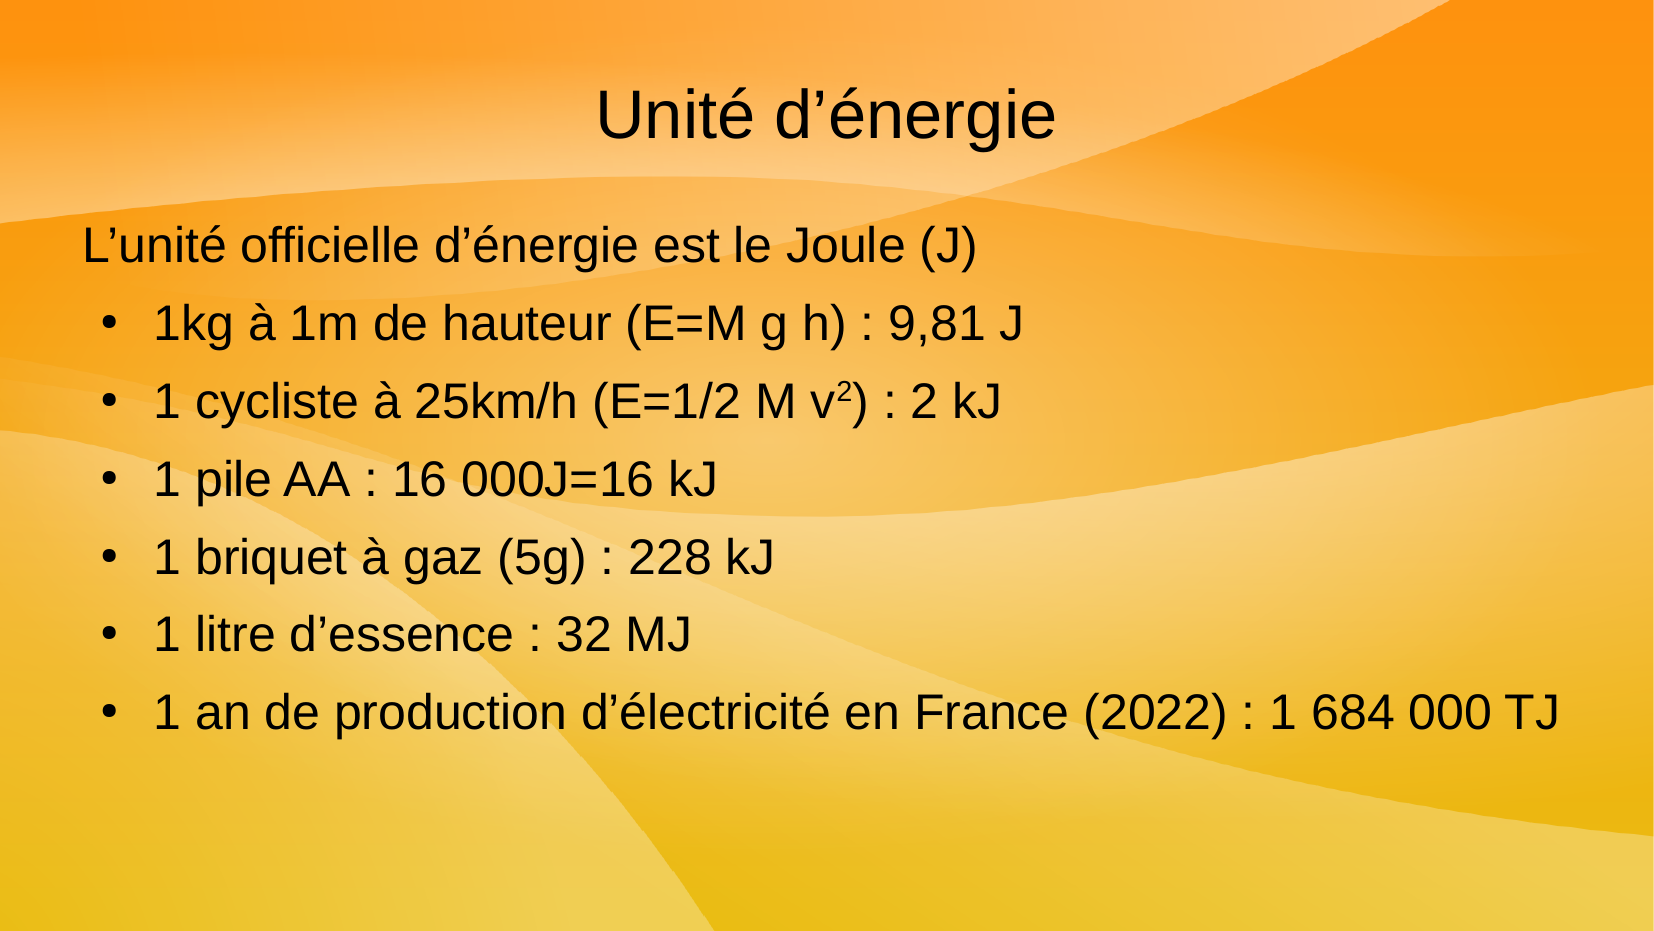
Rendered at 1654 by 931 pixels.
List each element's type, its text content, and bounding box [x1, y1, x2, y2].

picture [0, 0, 1654, 931]
list L’unité officielle d’énergie est le Joule (J) 1kg à 1m de hauteur (E=M g h) : 9,81 J 1 cycliste à 25km/h (E=1/2 M v2) : 2 kJ 1 pile AA : 16 000J=16 kJ 1 briquet à gaz (5g) : 228 kJ 1 litre d’essence : 32 MJ 1 an de production d’électricité en France (2022) : 1 684 000 TJ [82, 217, 1571, 916]
title Unité d’énergie [82, 37, 1571, 193]
